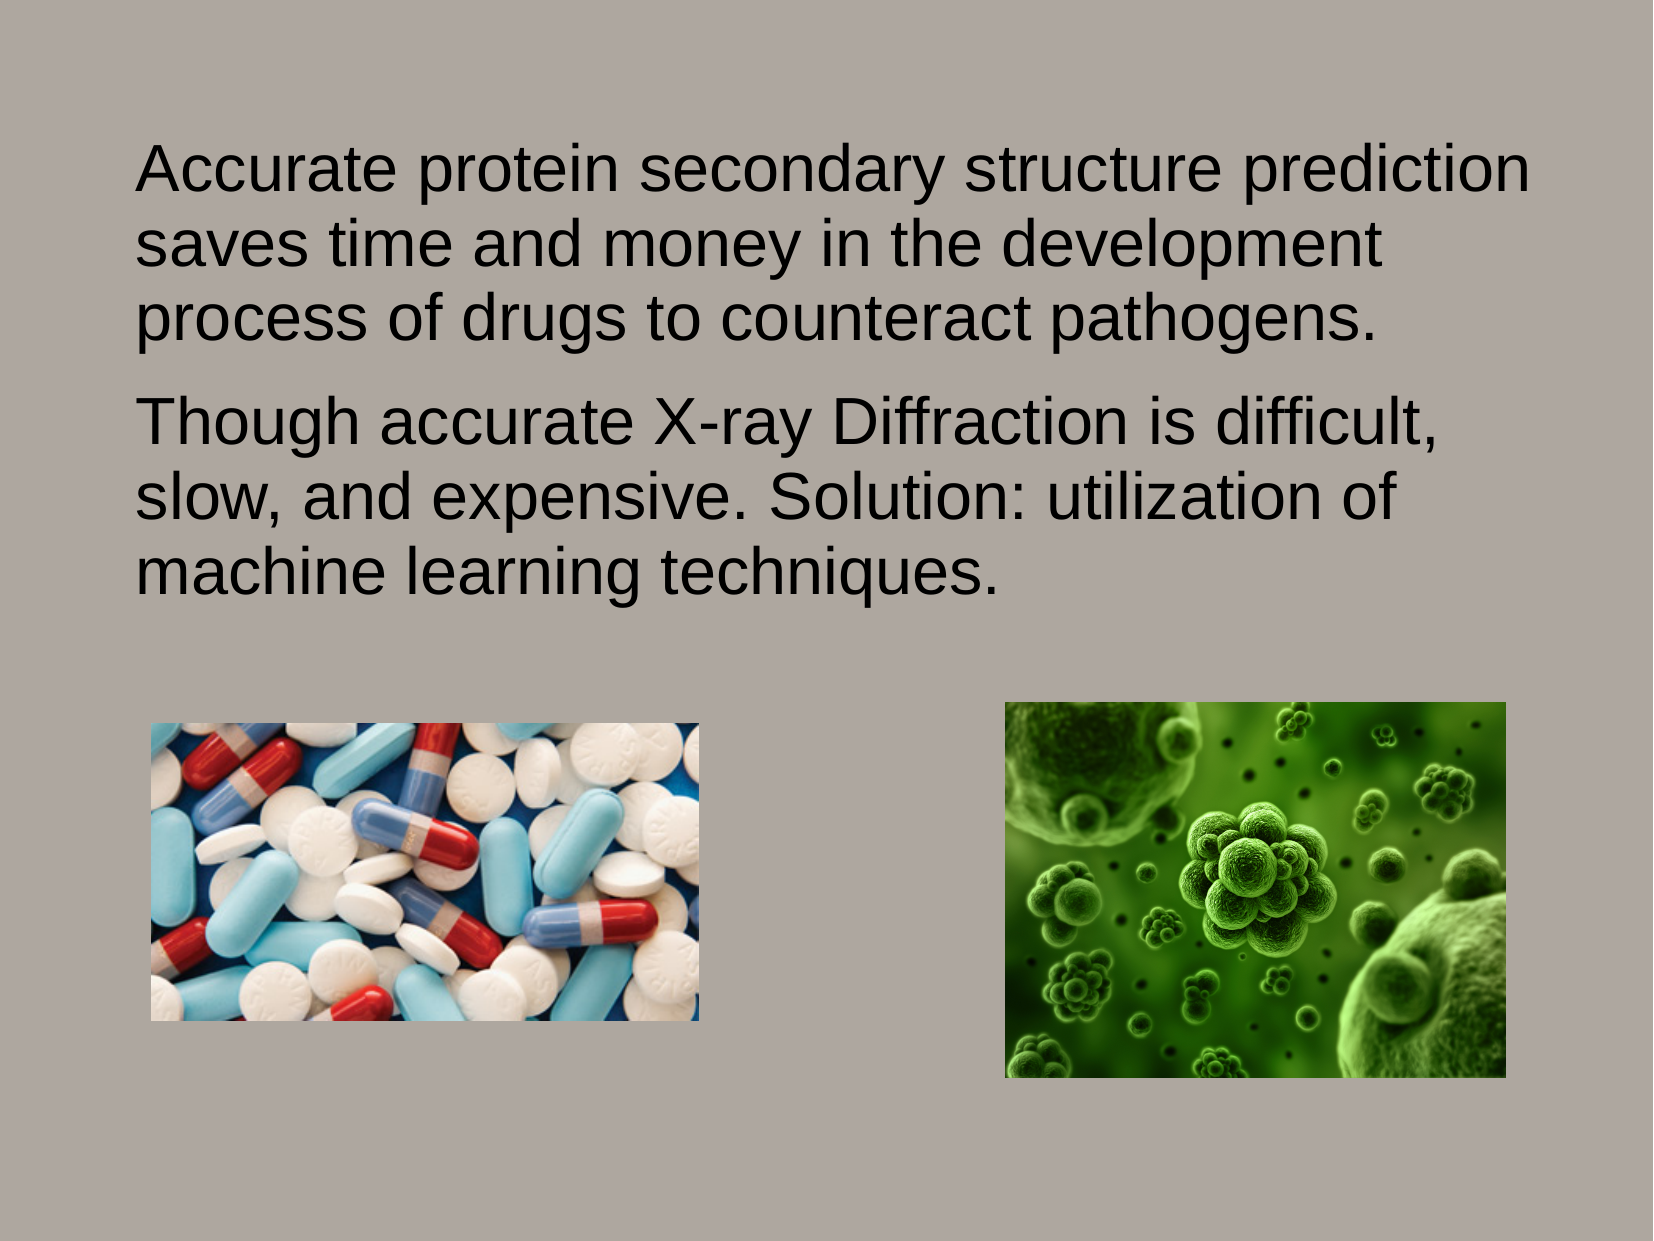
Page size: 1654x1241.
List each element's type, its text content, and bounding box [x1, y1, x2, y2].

list Accurate protein secondary structure prediction saves time and money in the development process of drugs to counteract pathogens. Though accurate X-ray Diffraction is difficult, slow, and expensive. Solution: utilization of machine learning techniques. [64, 130, 1553, 851]
picture [1005, 702, 1506, 1078]
picture [151, 723, 699, 1021]
